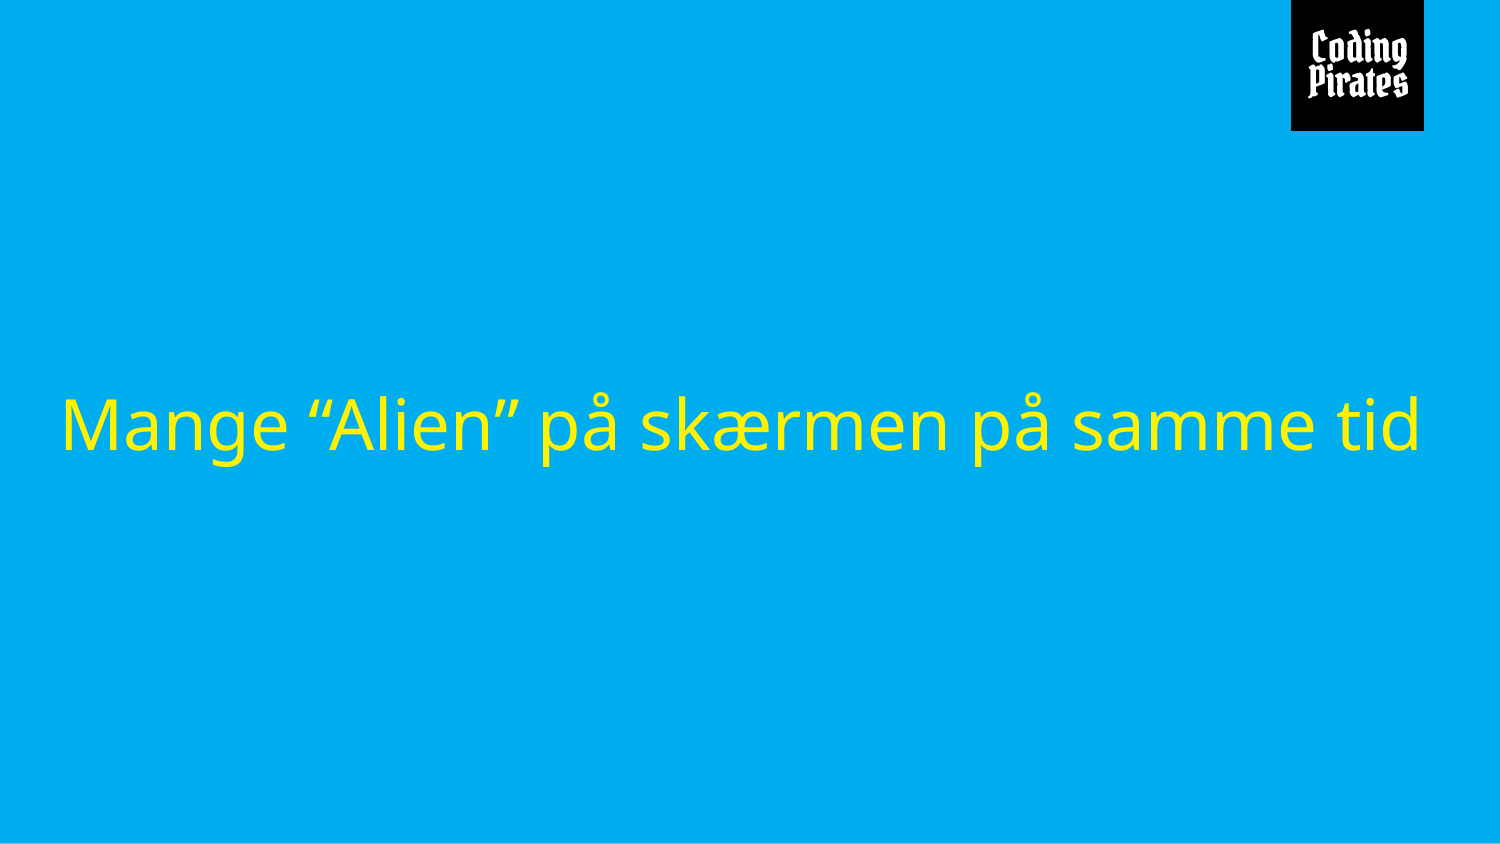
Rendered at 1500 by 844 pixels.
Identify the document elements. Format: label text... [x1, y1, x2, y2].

title Mange “Alien” på skærmen på samme tid [12, 352, 1472, 491]
picture [1292, 0, 1423, 130]
